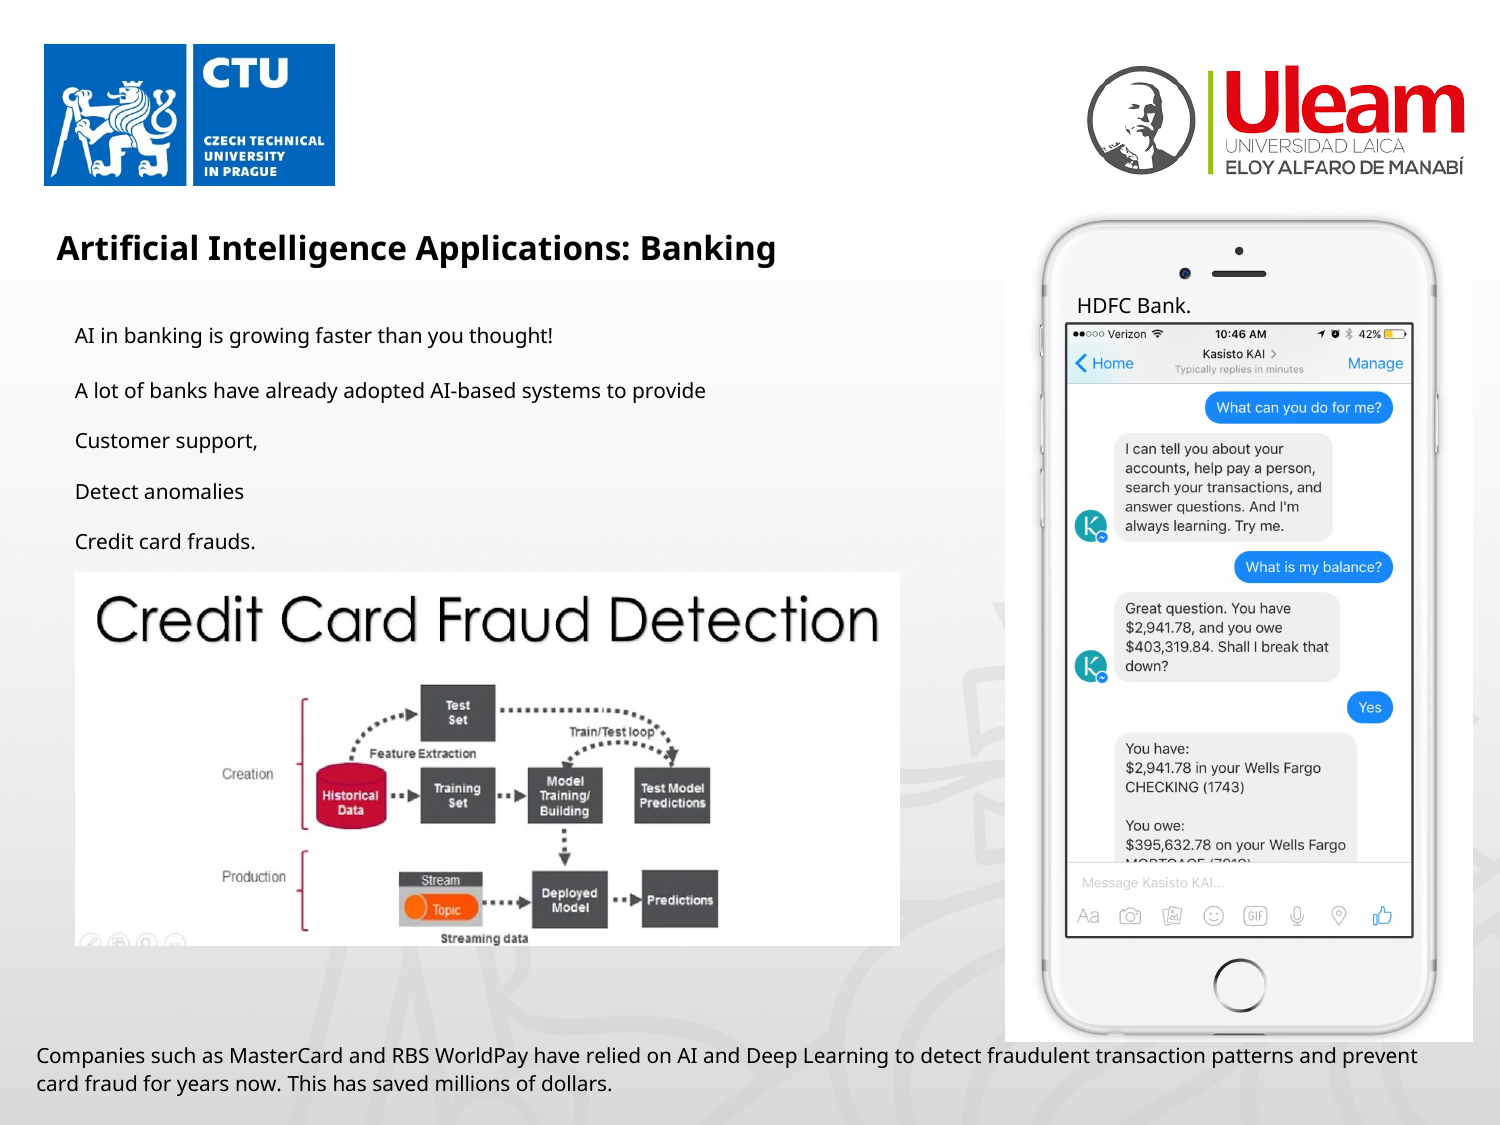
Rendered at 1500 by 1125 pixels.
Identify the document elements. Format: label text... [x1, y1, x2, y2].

text_box AI in banking is growing faster than you thought! [60, 314, 622, 355]
picture [0, 0, 1500, 1125]
text_box HDFC Bank. [1062, 285, 1216, 325]
text_box A lot of banks have already adopted AI-based systems to provide Customer support, Detect anomalies Credit card frauds. [60, 370, 796, 571]
text_box Artificial Intelligence Applications: Banking [41, 219, 886, 345]
text_box Companies such as MasterCard and RBS WorldPay have relied on AI and Deep Learning to detect fraudulent transaction patterns and prevent card fraud for years now. This has saved millions of dollars. [21, 1035, 1473, 1100]
